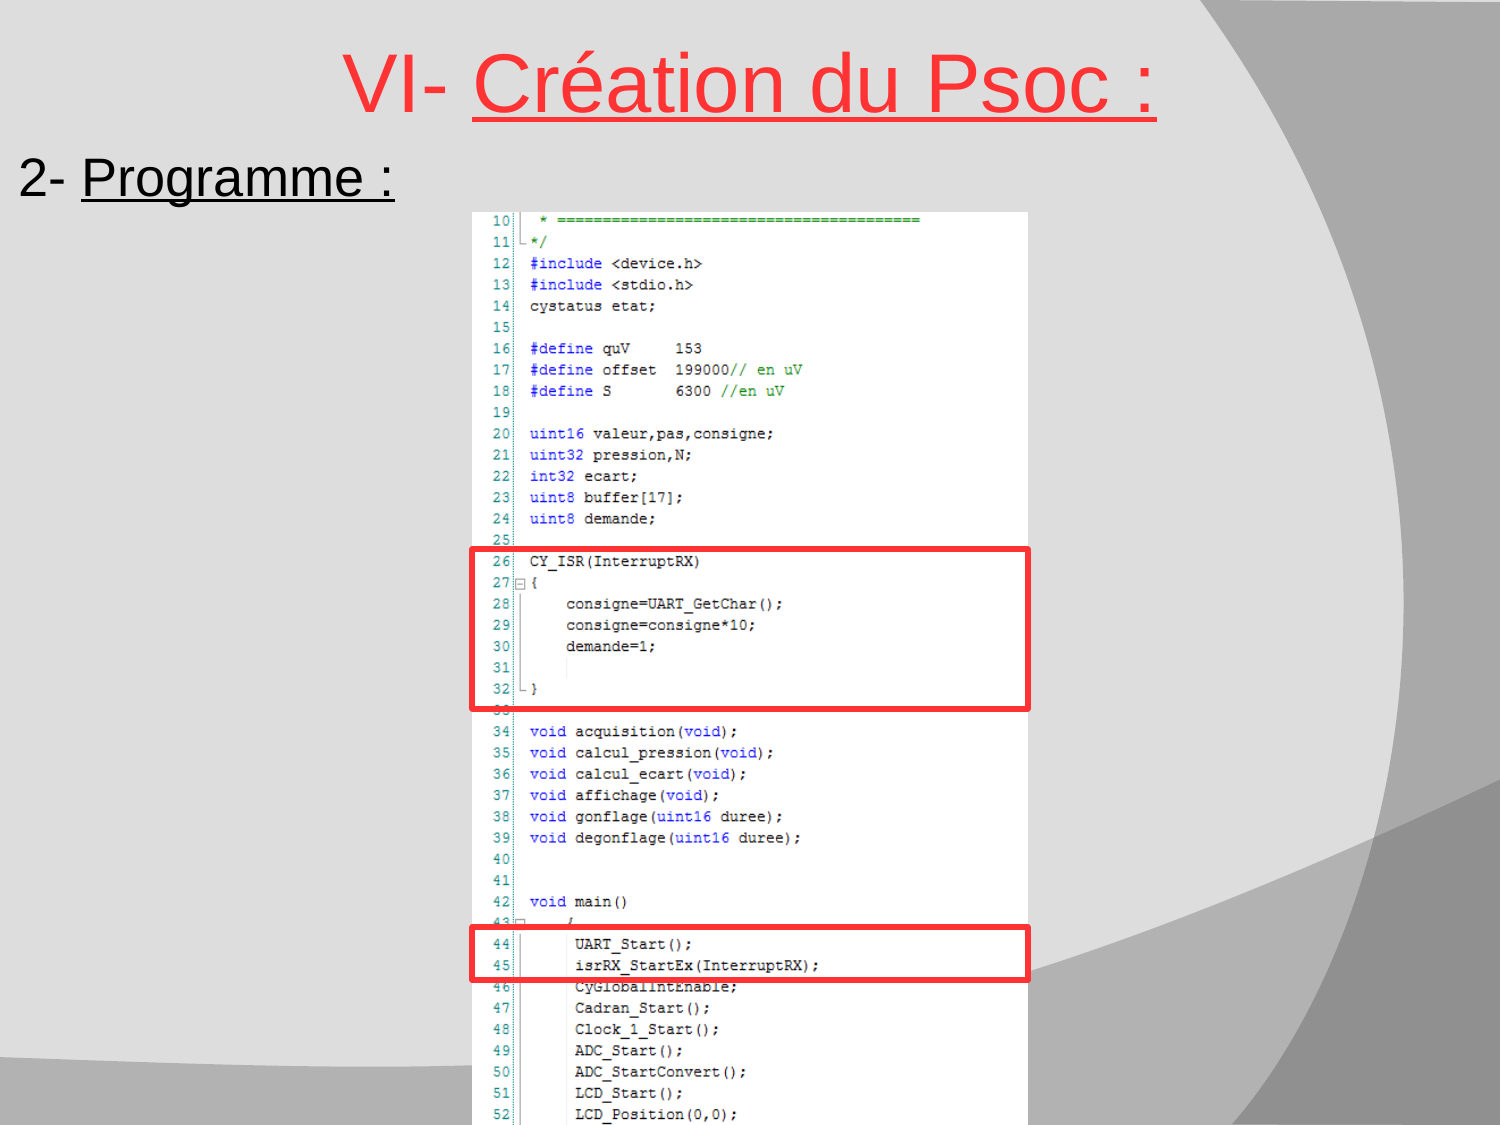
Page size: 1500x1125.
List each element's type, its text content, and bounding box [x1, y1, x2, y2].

picture [472, 983, 1028, 1125]
picture [475, 930, 1025, 977]
picture [475, 552, 1025, 706]
picture [472, 712, 1028, 924]
text_box 2- Programme : [0, 95, 414, 254]
picture [472, 212, 1028, 546]
text_box VI- Création du Psoc : [0, 0, 1500, 159]
